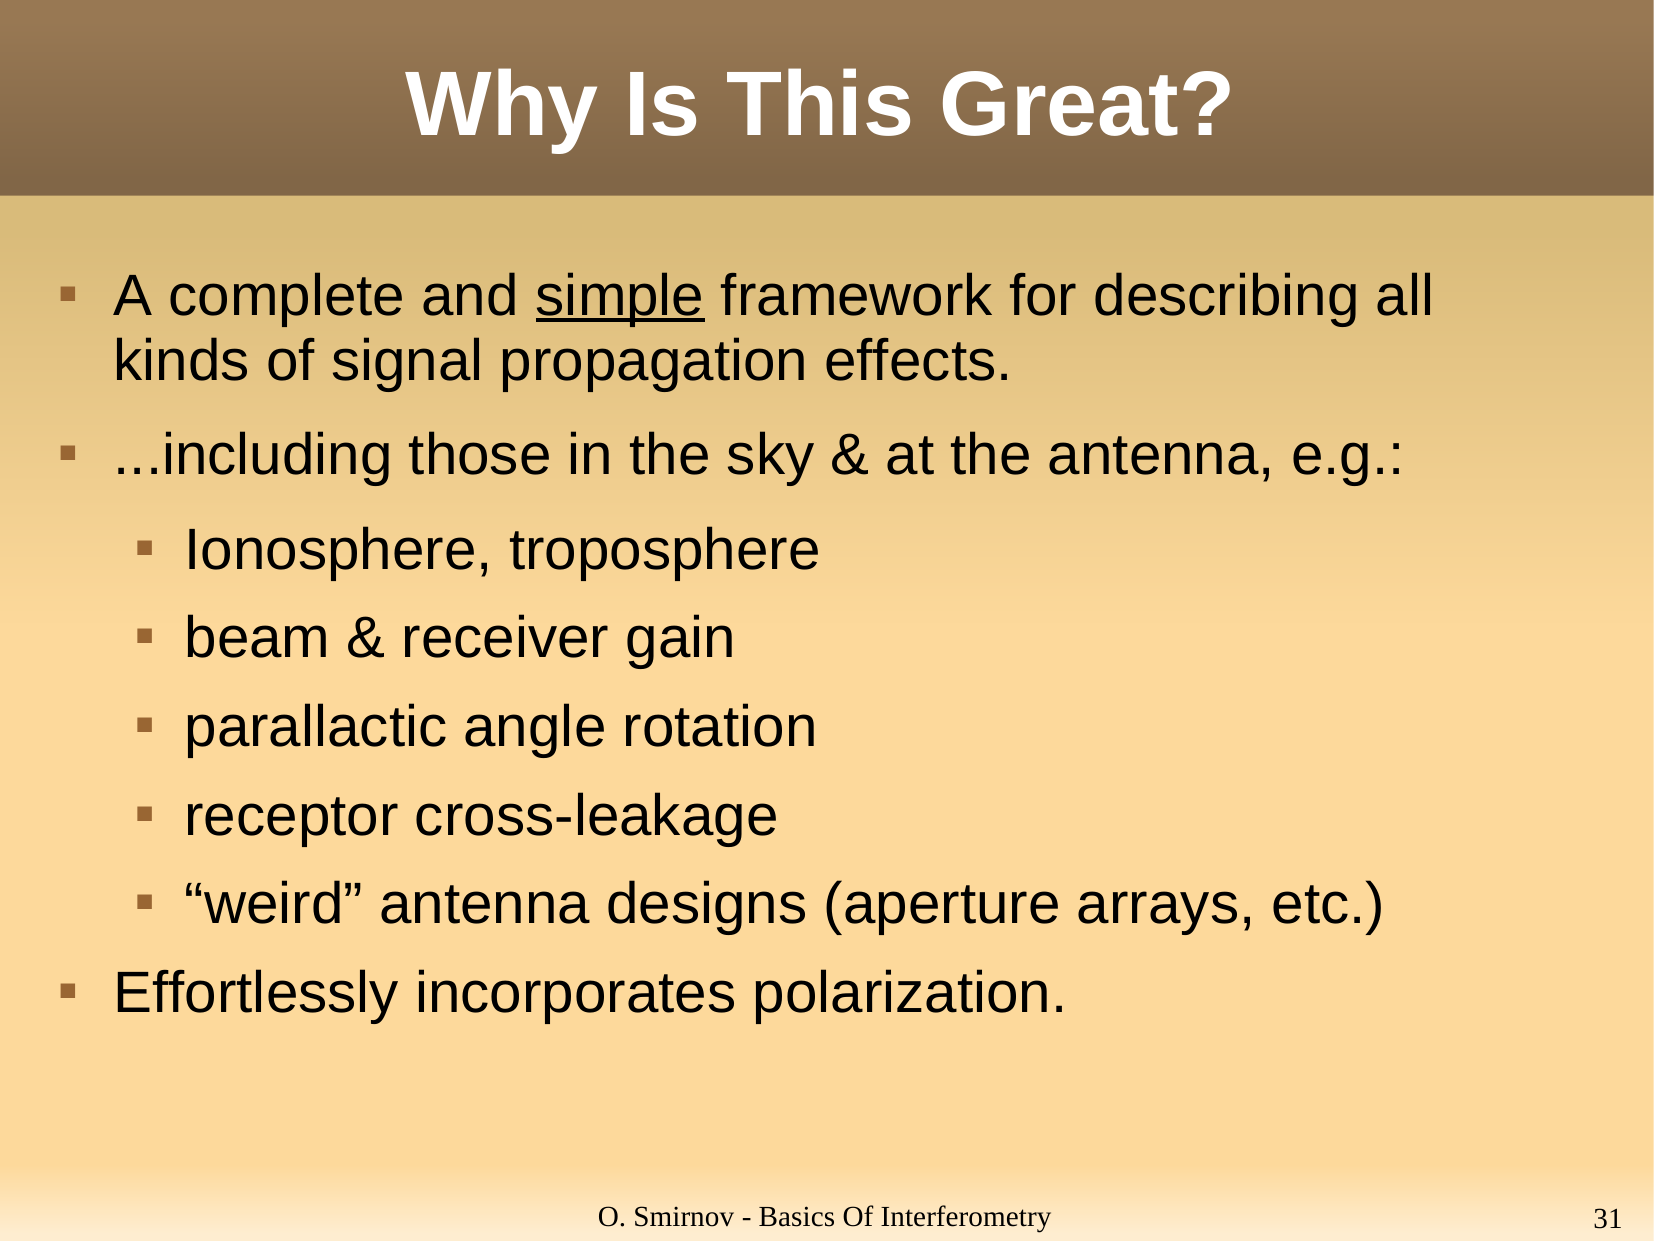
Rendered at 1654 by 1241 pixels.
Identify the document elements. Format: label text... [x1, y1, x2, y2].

title Why Is This Great? [76, 0, 1565, 208]
list A complete and simple framework for describing all kinds of signal propagation effects. ...including those in the sky & at the antenna, e.g.: Ionosphere, troposphere beam & receiver gain parallactic angle rotation receptor cross-leakage “weird” antenna designs (aperture arrays, etc.) Effortlessly incorporates polarization. [42, 262, 1576, 1120]
picture [0, 0, 1654, 1241]
